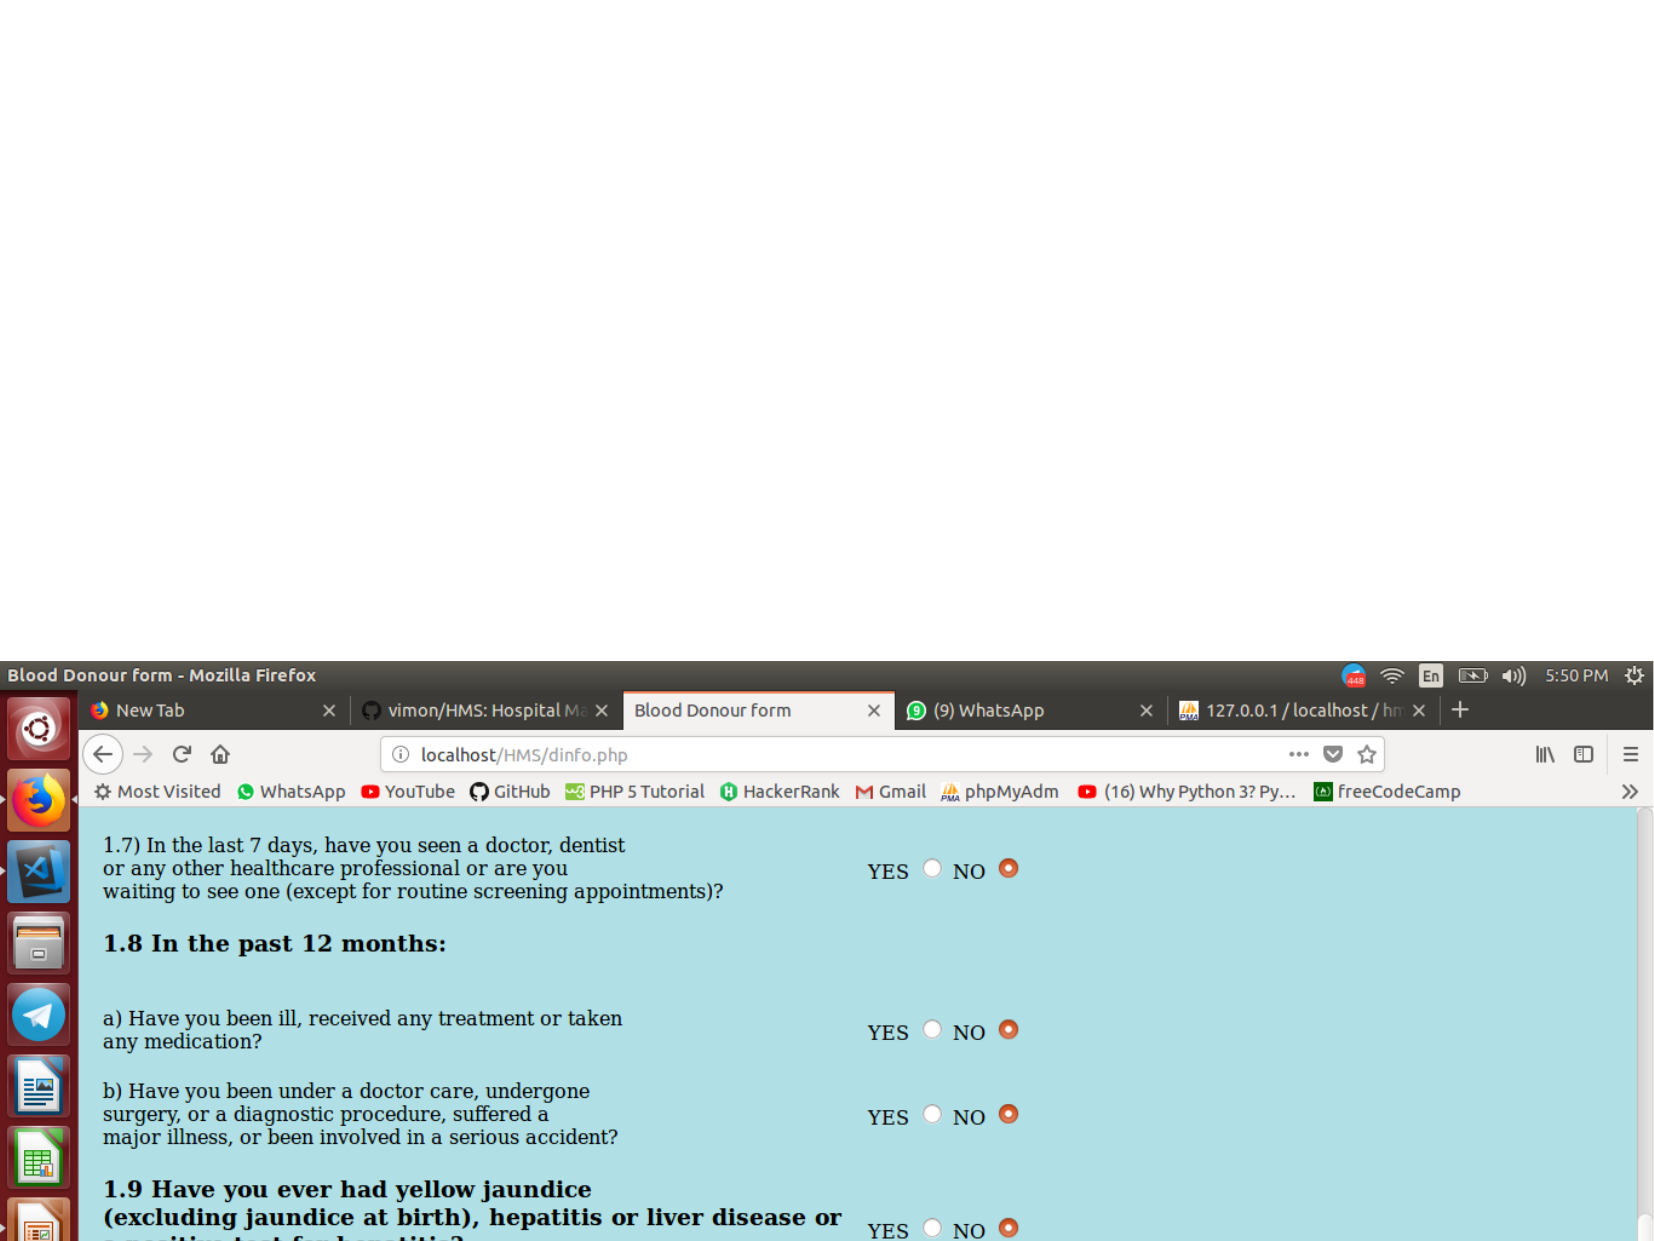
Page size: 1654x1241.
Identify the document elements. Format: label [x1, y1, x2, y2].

picture [0, 661, 1654, 1241]
